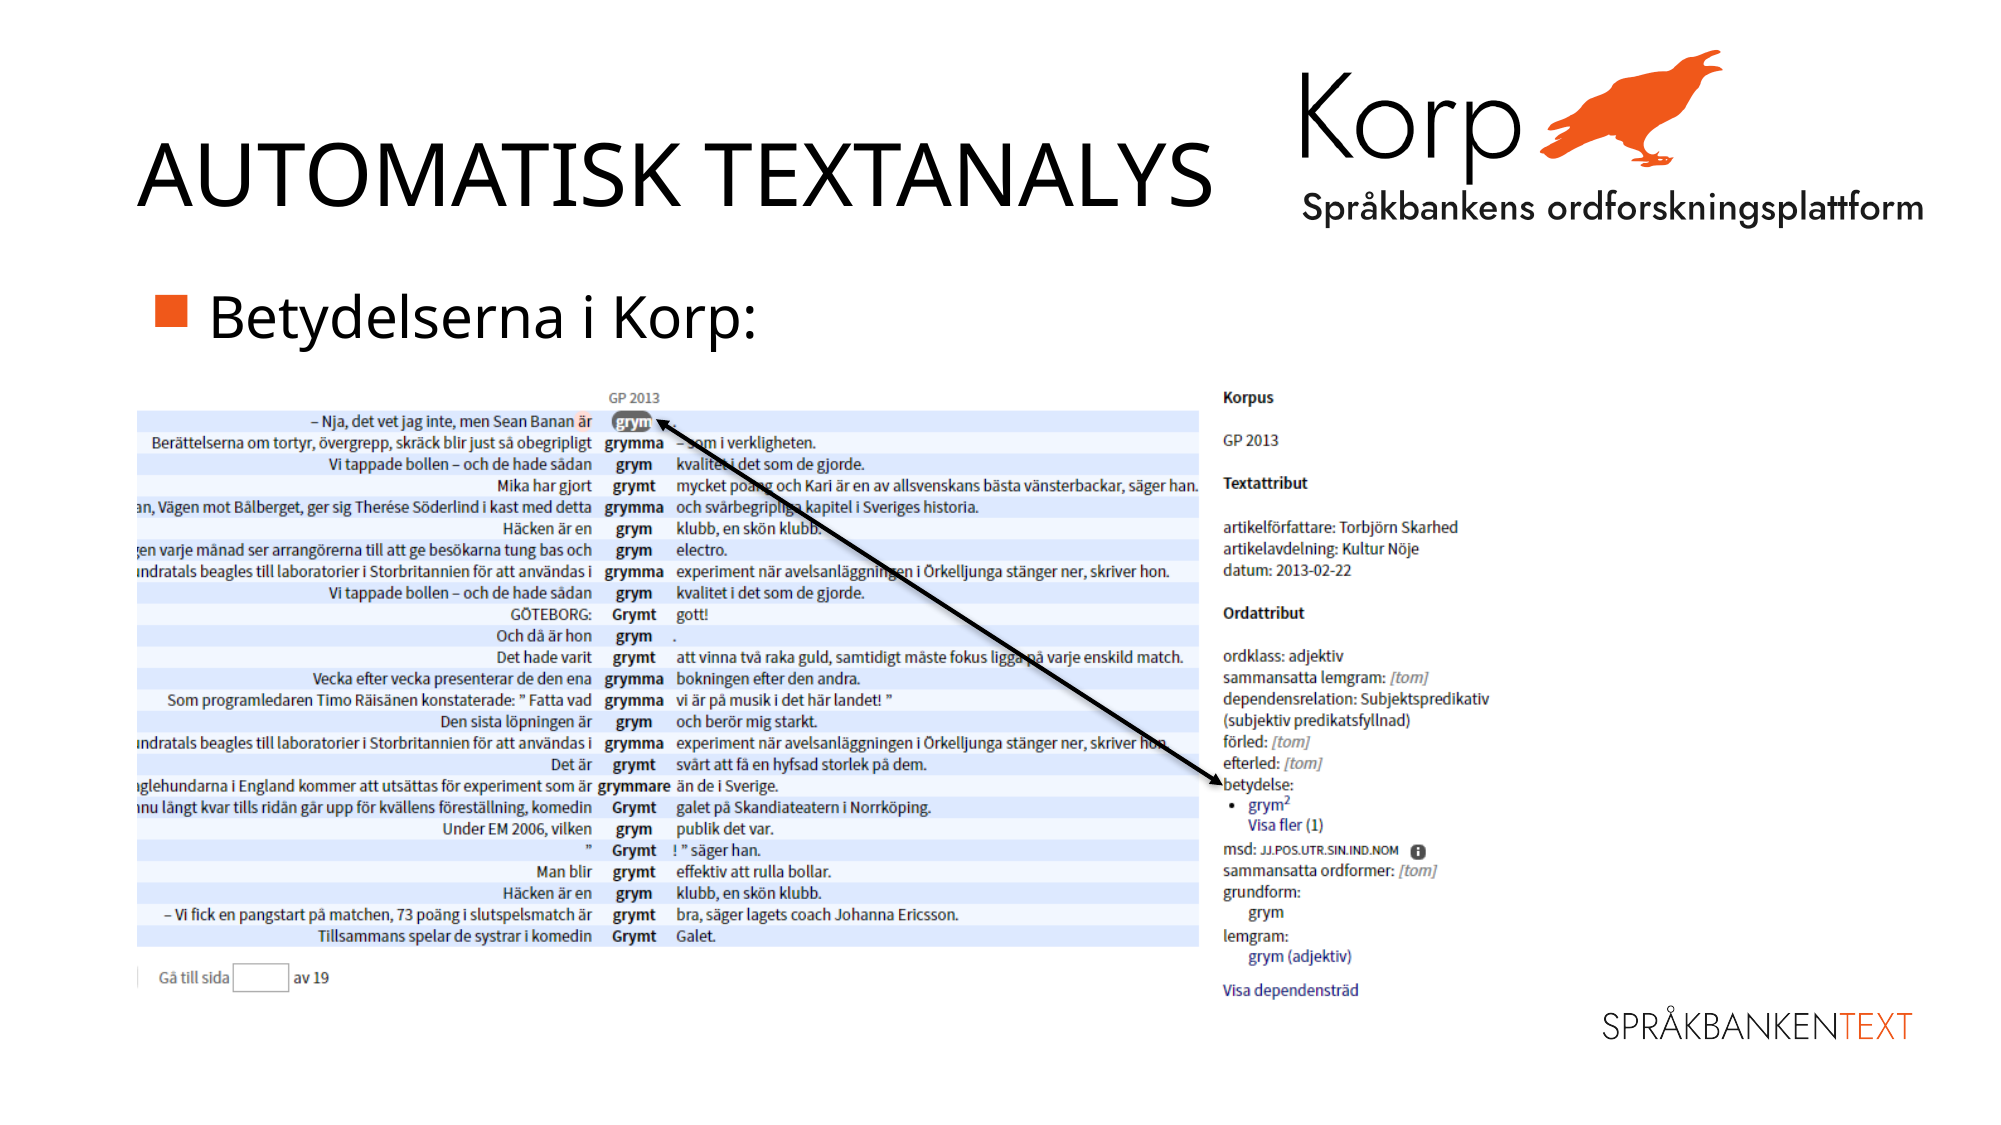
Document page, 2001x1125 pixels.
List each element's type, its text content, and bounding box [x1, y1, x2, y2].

list Betydelserna i Korp: [137, 281, 1861, 904]
title Automatisk textanalys [137, 109, 1291, 236]
picture [137, 383, 1504, 1010]
picture [1291, 29, 1938, 241]
picture [1600, 998, 1959, 1125]
